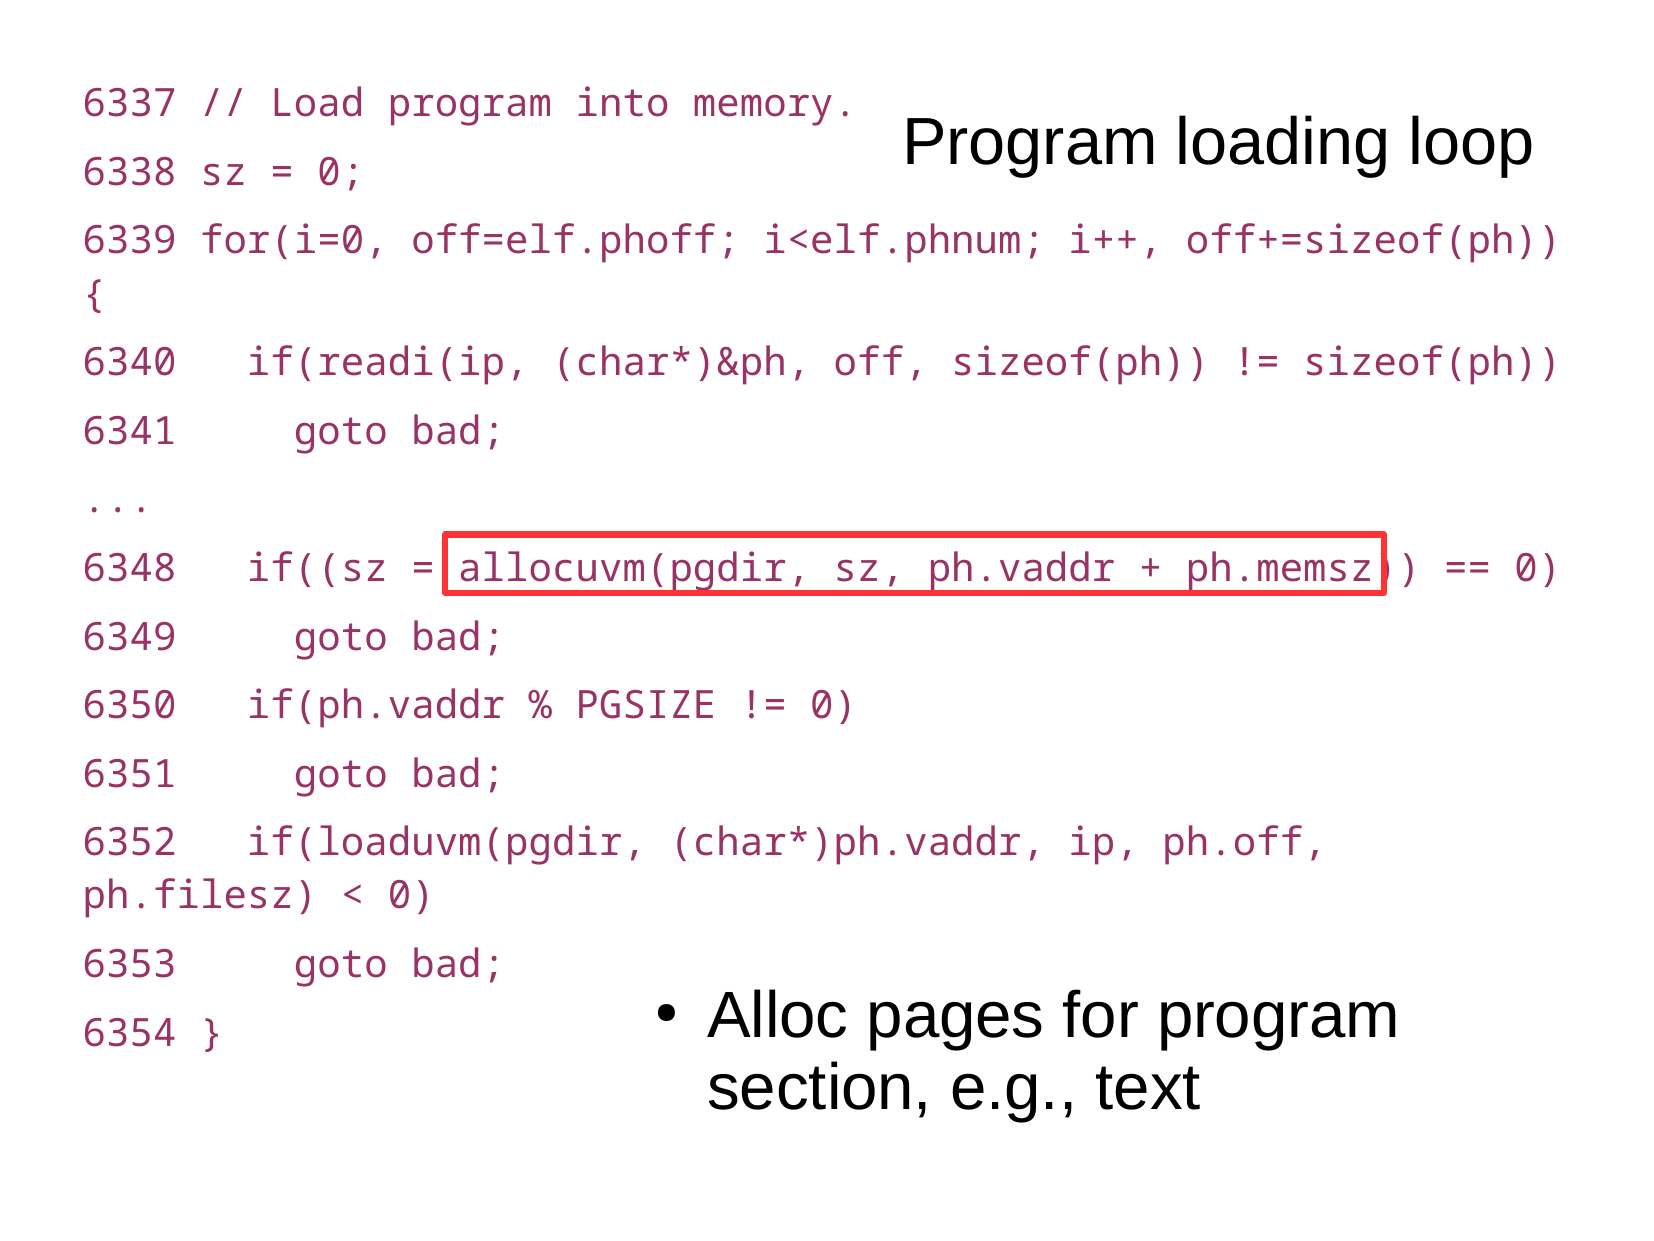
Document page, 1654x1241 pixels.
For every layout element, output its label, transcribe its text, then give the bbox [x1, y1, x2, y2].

list 6337 // Load program into memory. 6338 sz = 0; 6339 for(i=0, off=elf.phoff; i<elf.phnum; i++, off+=sizeof(ph)){ 6340 if(readi(ip, (char*)&ph, off, sizeof(ph)) != sizeof(ph)) 6341 goto bad; ... 6348 if((sz = allocuvm(pgdir, sz, ph.vaddr + ph.memsz)) == 0) 6349 goto bad; 6350 if(ph.vaddr % PGSIZE != 0) 6351 goto bad; 6352 if(loaduvm(pgdir, (char*)ph.vaddr, ip, ph.off, ph.filesz) < 0) 6353 goto bad; 6354 } [82, 75, 1571, 1163]
title Program loading loop [825, 37, 1613, 245]
list Alloc pages for program section, e.g., text [637, 978, 1530, 1126]
